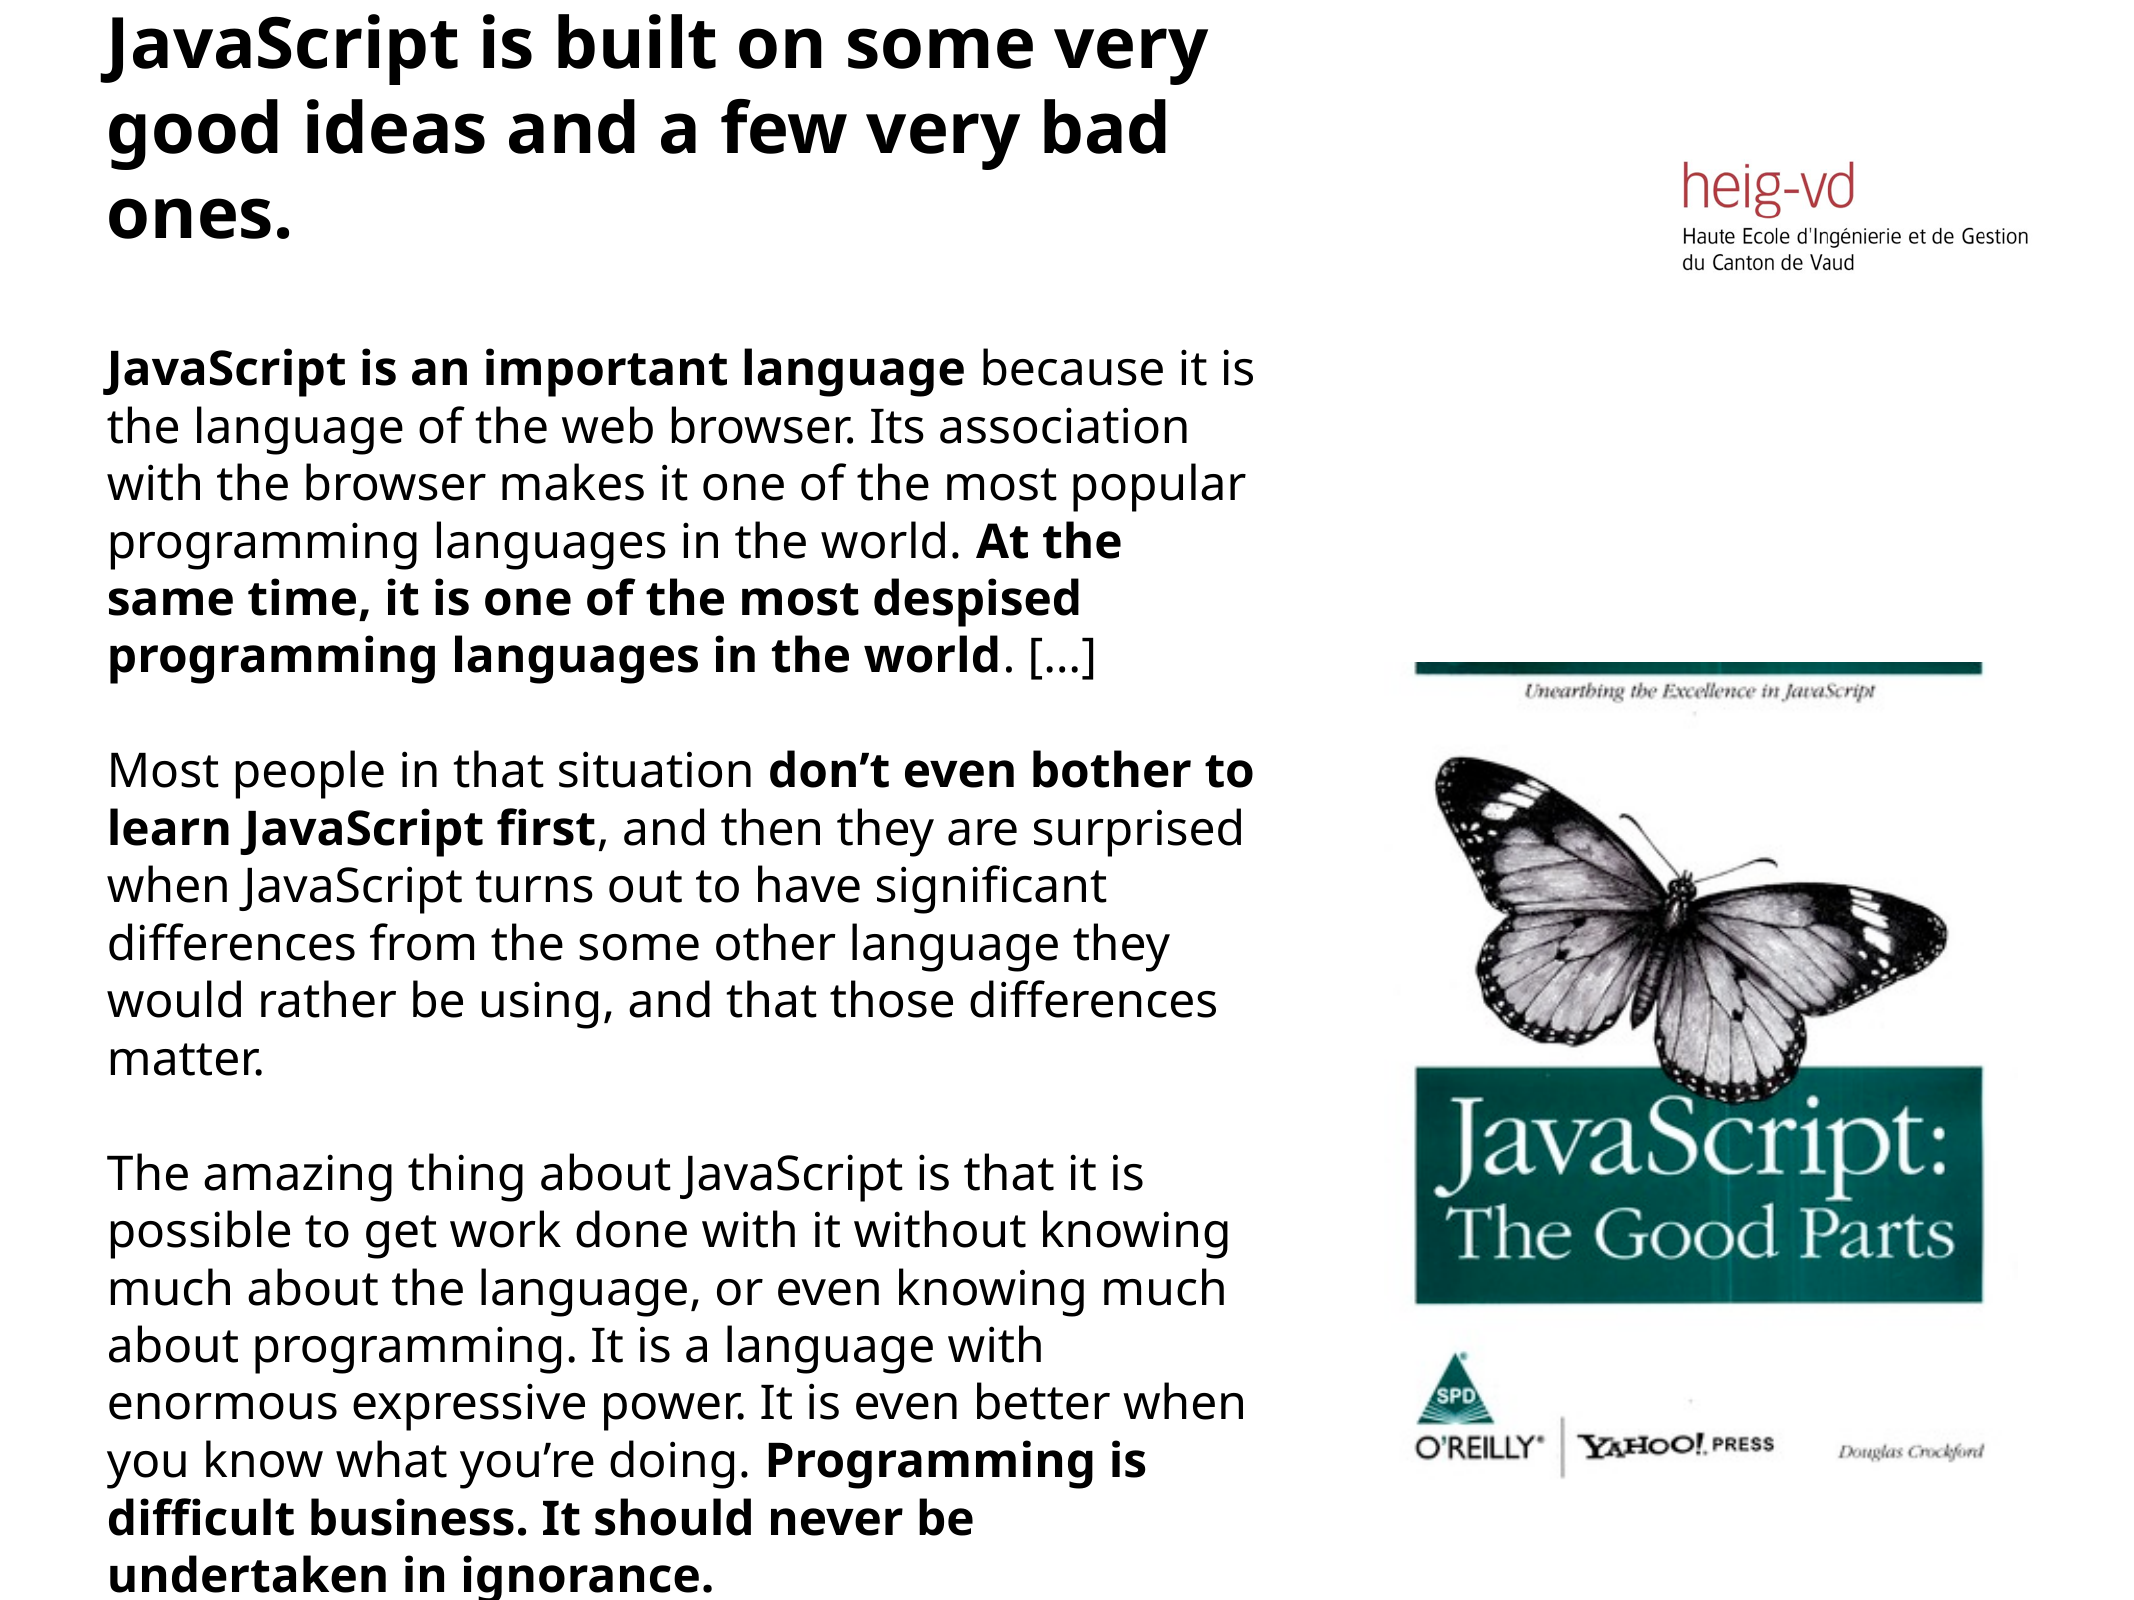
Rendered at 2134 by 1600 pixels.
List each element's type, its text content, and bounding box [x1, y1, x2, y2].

picture [1384, 662, 2018, 1496]
text_box JavaScript is built on some very good ideas and a few very bad ones. JavaScript is an important language because it is the language of the web browser. Its association with the browser makes it one of the most popular programming languages in the world. At the same time, it is one of the most despised programming languages in the world. […] Most people in that situation don’t even bother to learn JavaScript first, and then they are surprised when JavaScript turns out to have significant differences from the some other language they would rather be using, and that those differences matter. The amazing thing about JavaScript is that it is possible to get work done with it without knowing much about the language, or even knowing much about programming. It is a language with enormous expressive power. It is even better when you know what you’re doing. Programming is difficult business. It should never be undertaken in ignorance. [98, 0, 1270, 1600]
picture [1672, 149, 2036, 284]
